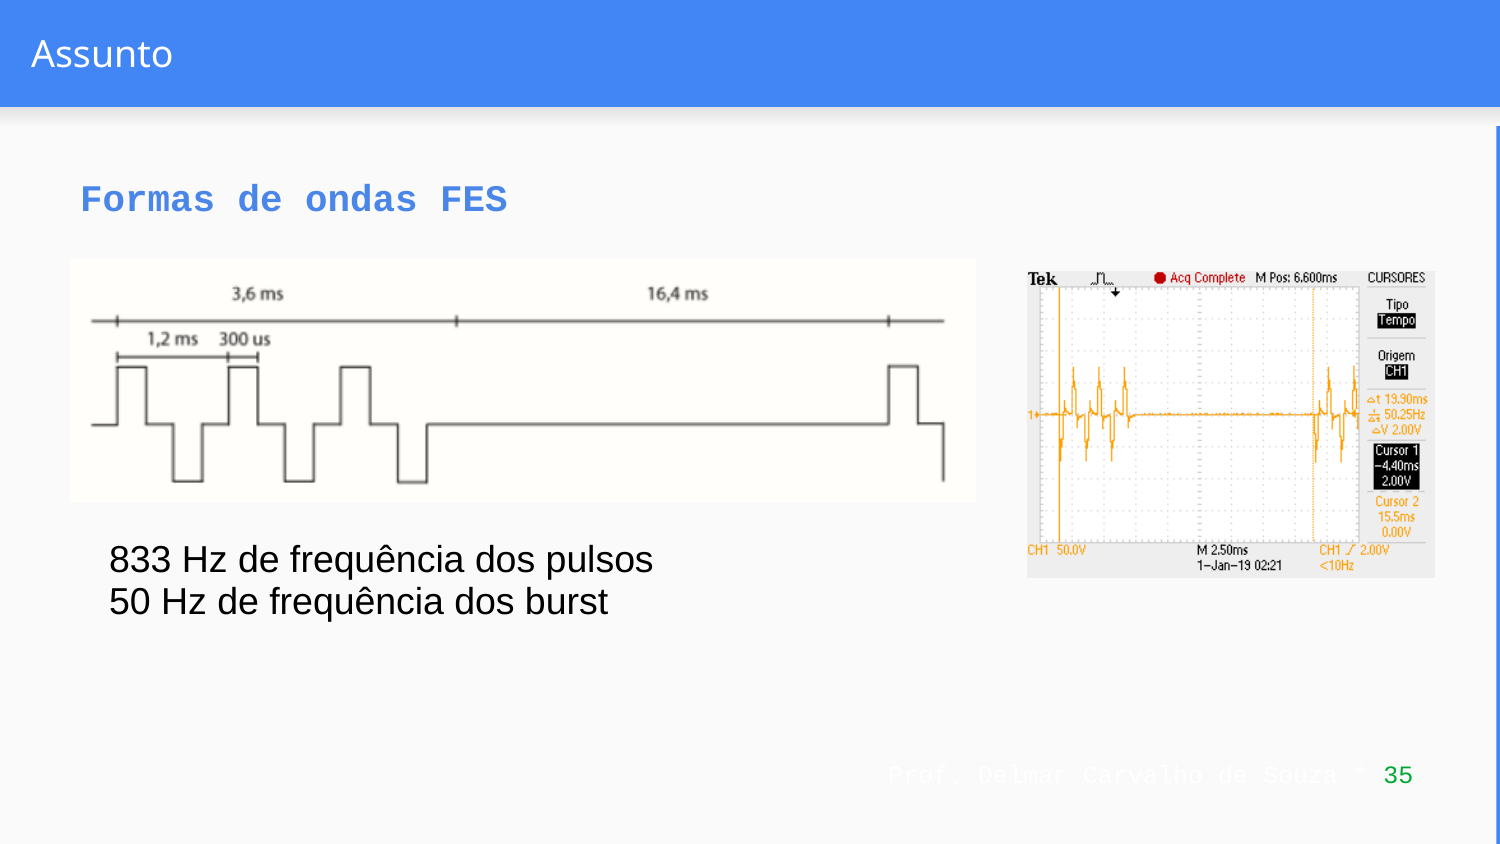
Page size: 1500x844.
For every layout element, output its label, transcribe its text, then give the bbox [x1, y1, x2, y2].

text_box Formas de ondas FES [40, 152, 1447, 780]
title Assunto [16, 2, 1464, 102]
picture [70, 259, 976, 502]
text_box 833 Hz de frequência dos pulsos 50 Hz de frequência dos burst [94, 531, 934, 631]
picture [1027, 271, 1435, 578]
